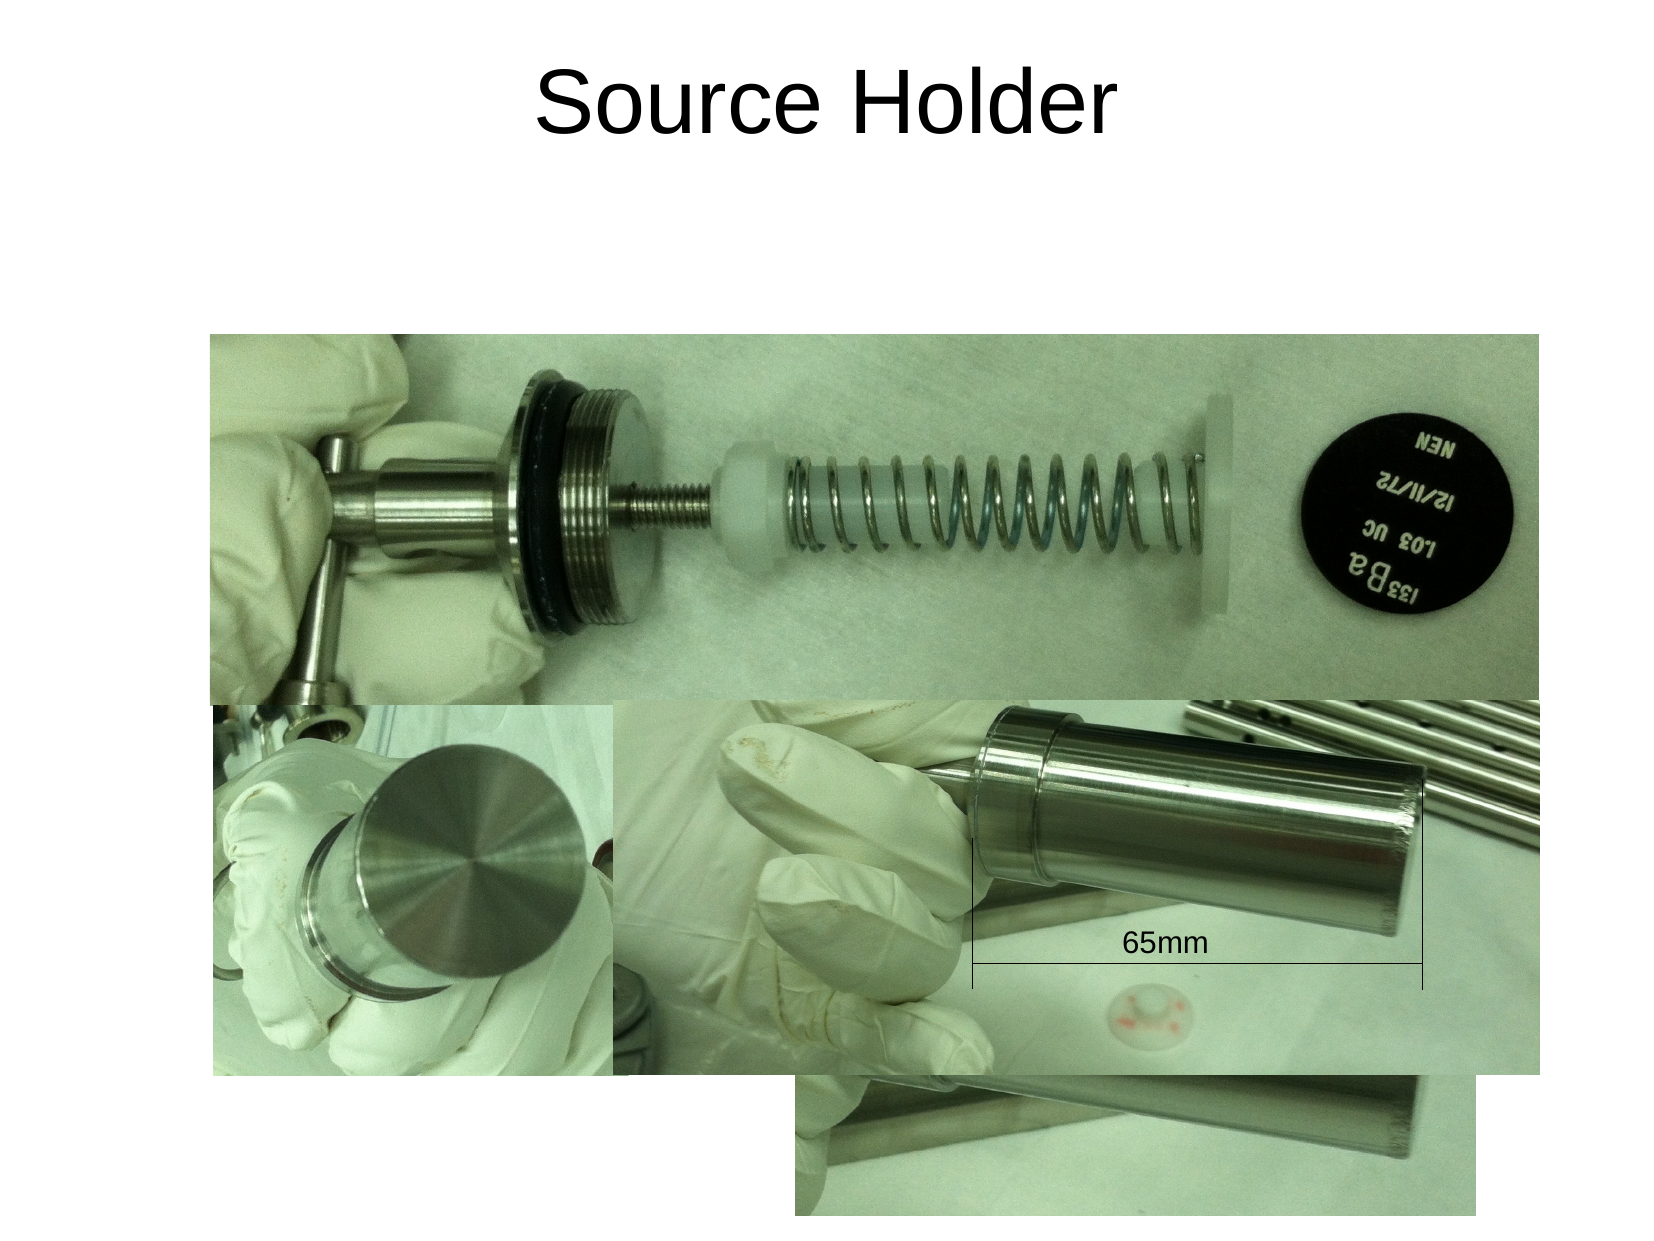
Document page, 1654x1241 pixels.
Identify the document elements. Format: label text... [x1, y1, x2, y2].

picture [209, 334, 1540, 1216]
title Source Holder [82, 49, 1571, 257]
text_box 65mm [1107, 918, 1453, 968]
